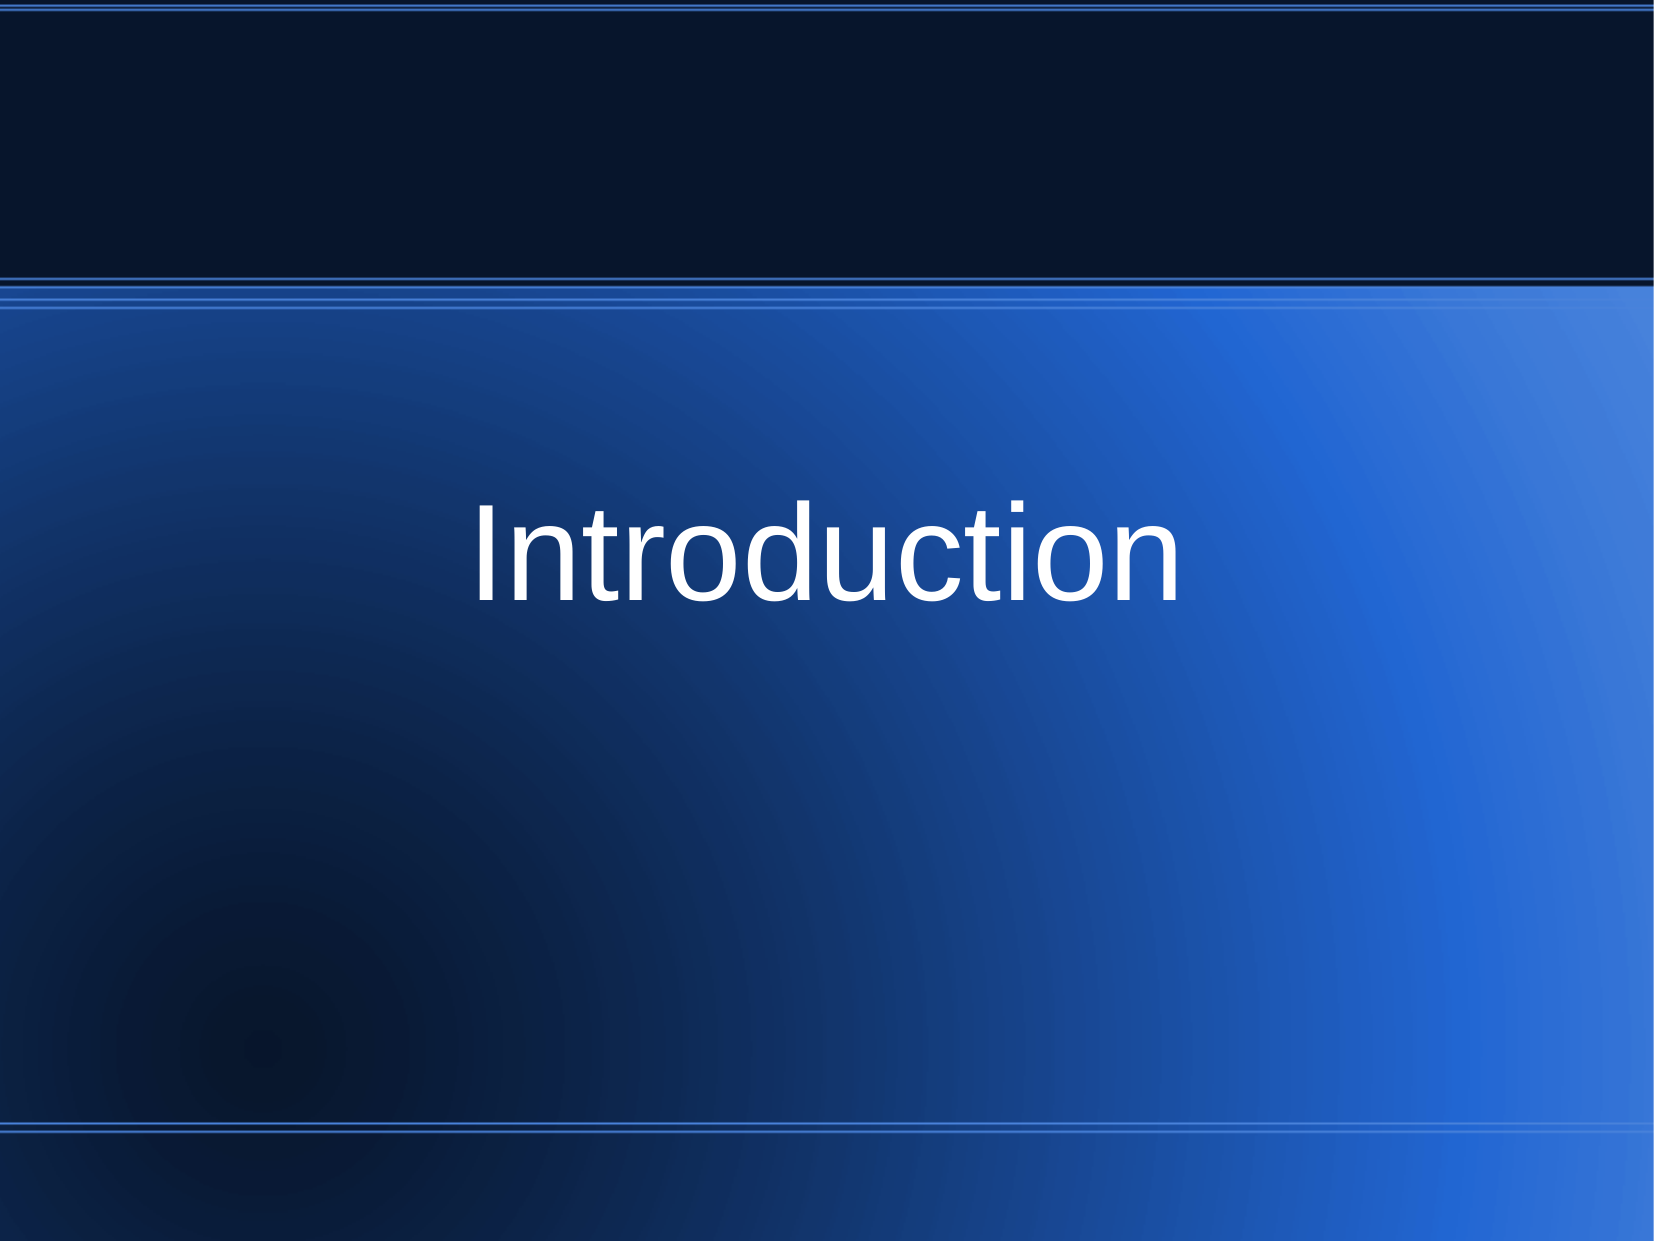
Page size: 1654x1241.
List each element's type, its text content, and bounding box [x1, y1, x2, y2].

subtitle Introduction [82, 56, 1571, 1050]
picture [0, 0, 1654, 1241]
